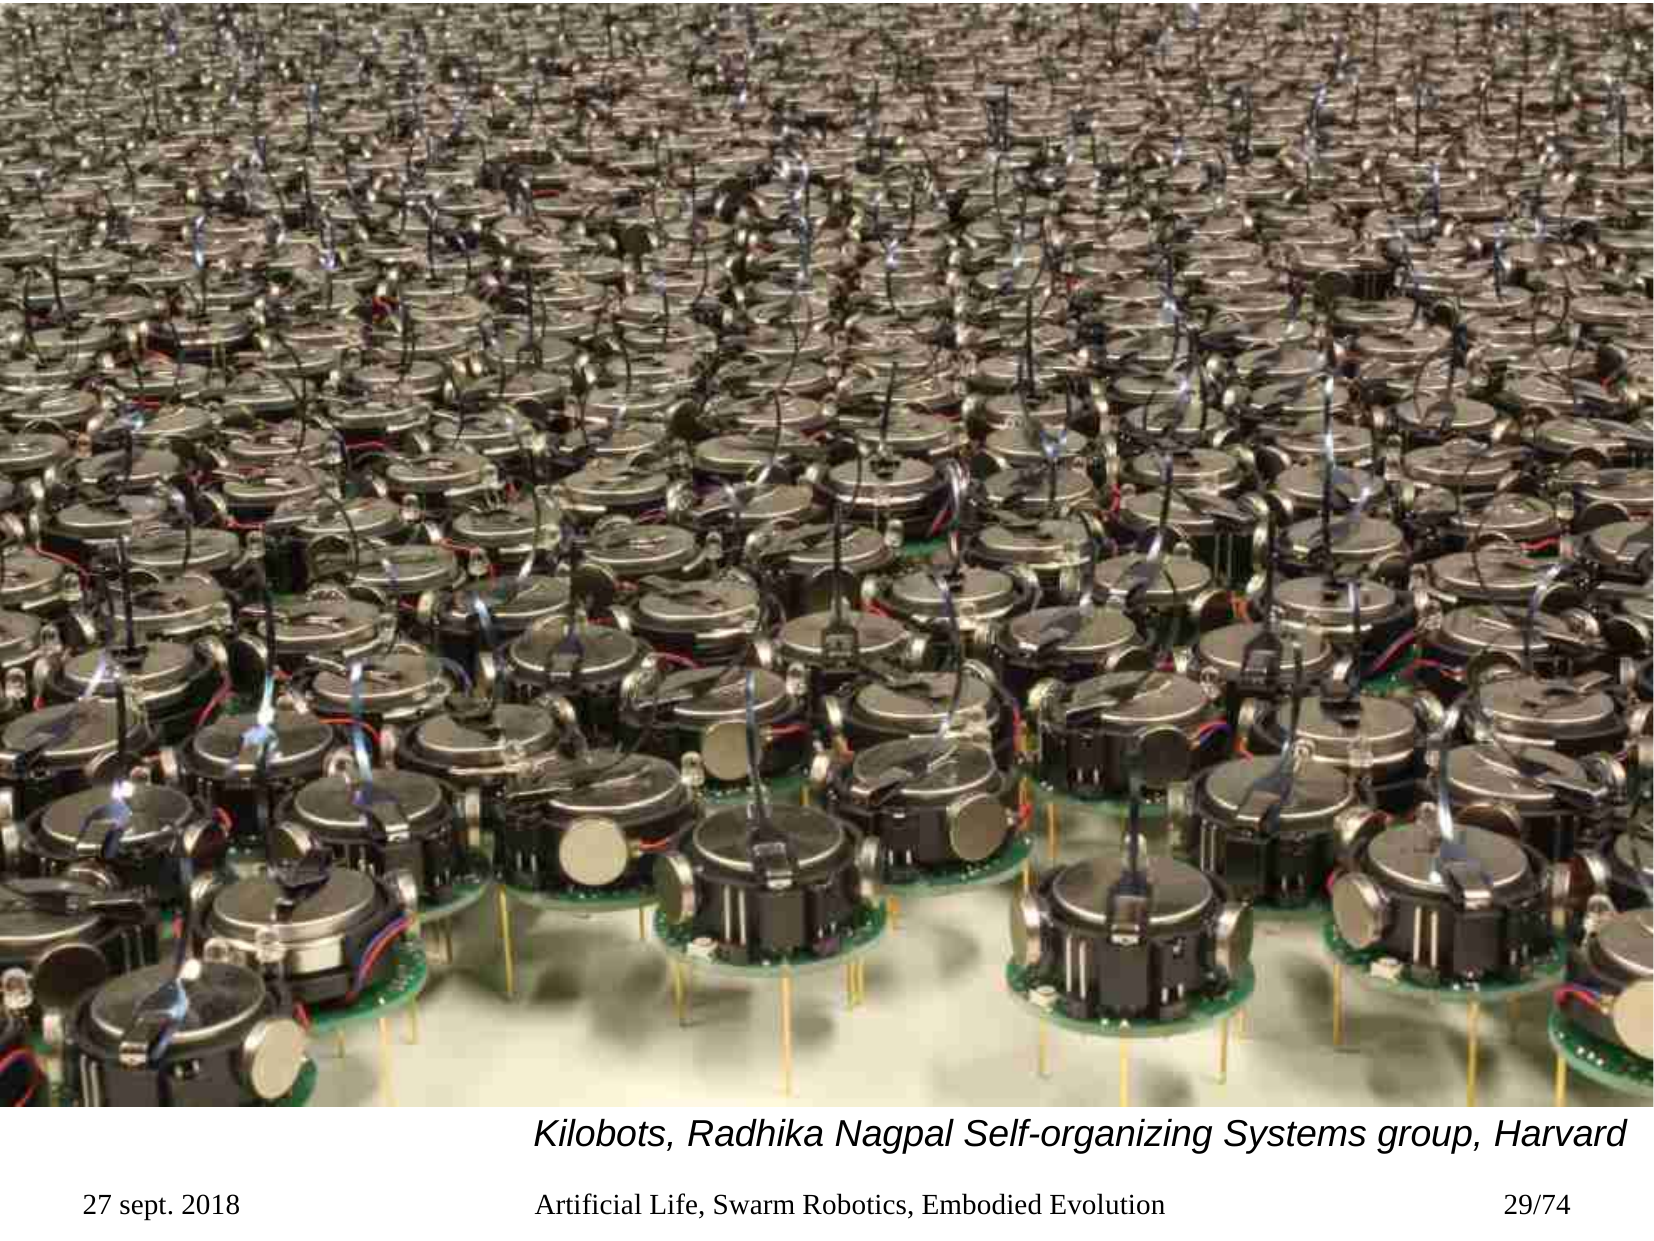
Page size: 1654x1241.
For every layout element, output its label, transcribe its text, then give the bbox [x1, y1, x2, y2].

picture [0, 3, 1654, 1107]
text_box Kilobots, Radhika Nagpal Self-organizing Systems group, Harvard [177, 1105, 1642, 1163]
